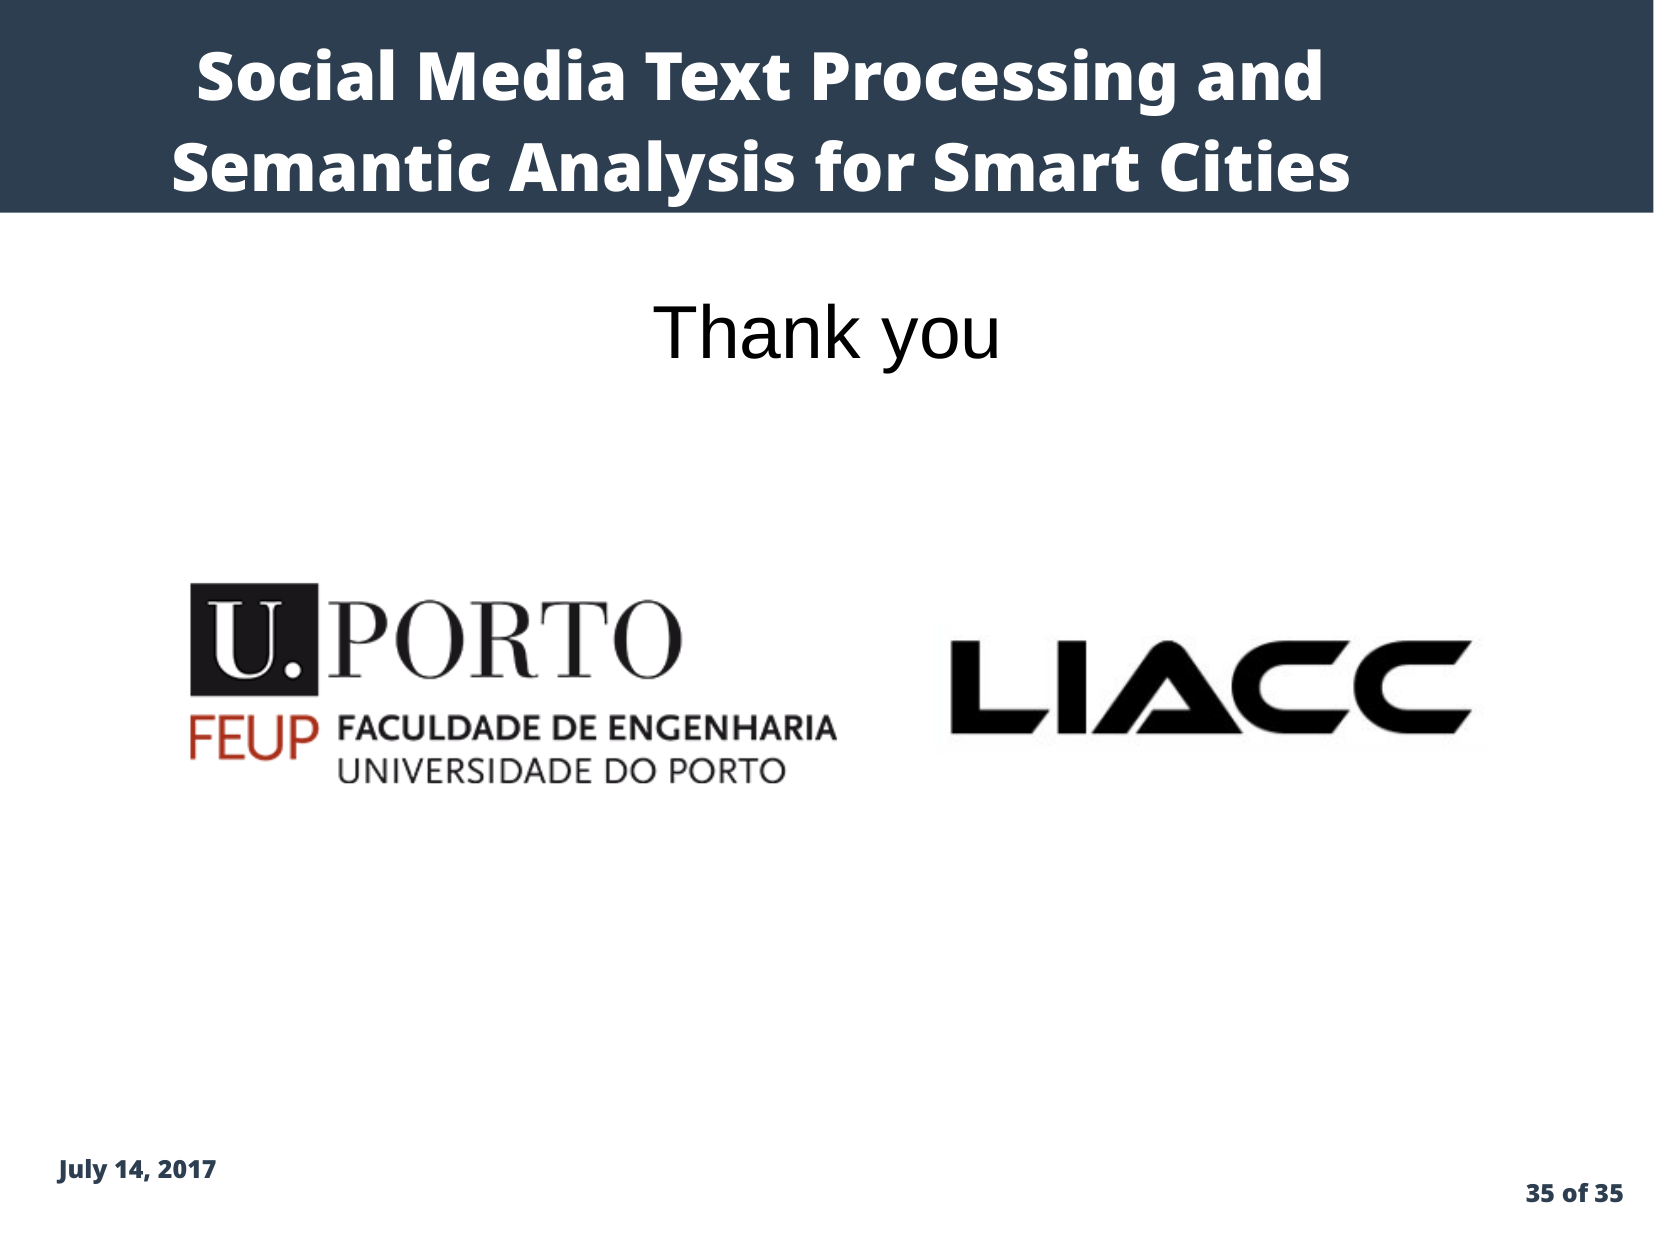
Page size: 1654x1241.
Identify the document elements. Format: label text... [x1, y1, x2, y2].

picture [934, 622, 1489, 756]
text_box Thank you [637, 283, 1028, 414]
title Social Media Text Processing and Semantic Analysis for Smart Cities [171, 29, 1483, 190]
picture [177, 428, 851, 934]
